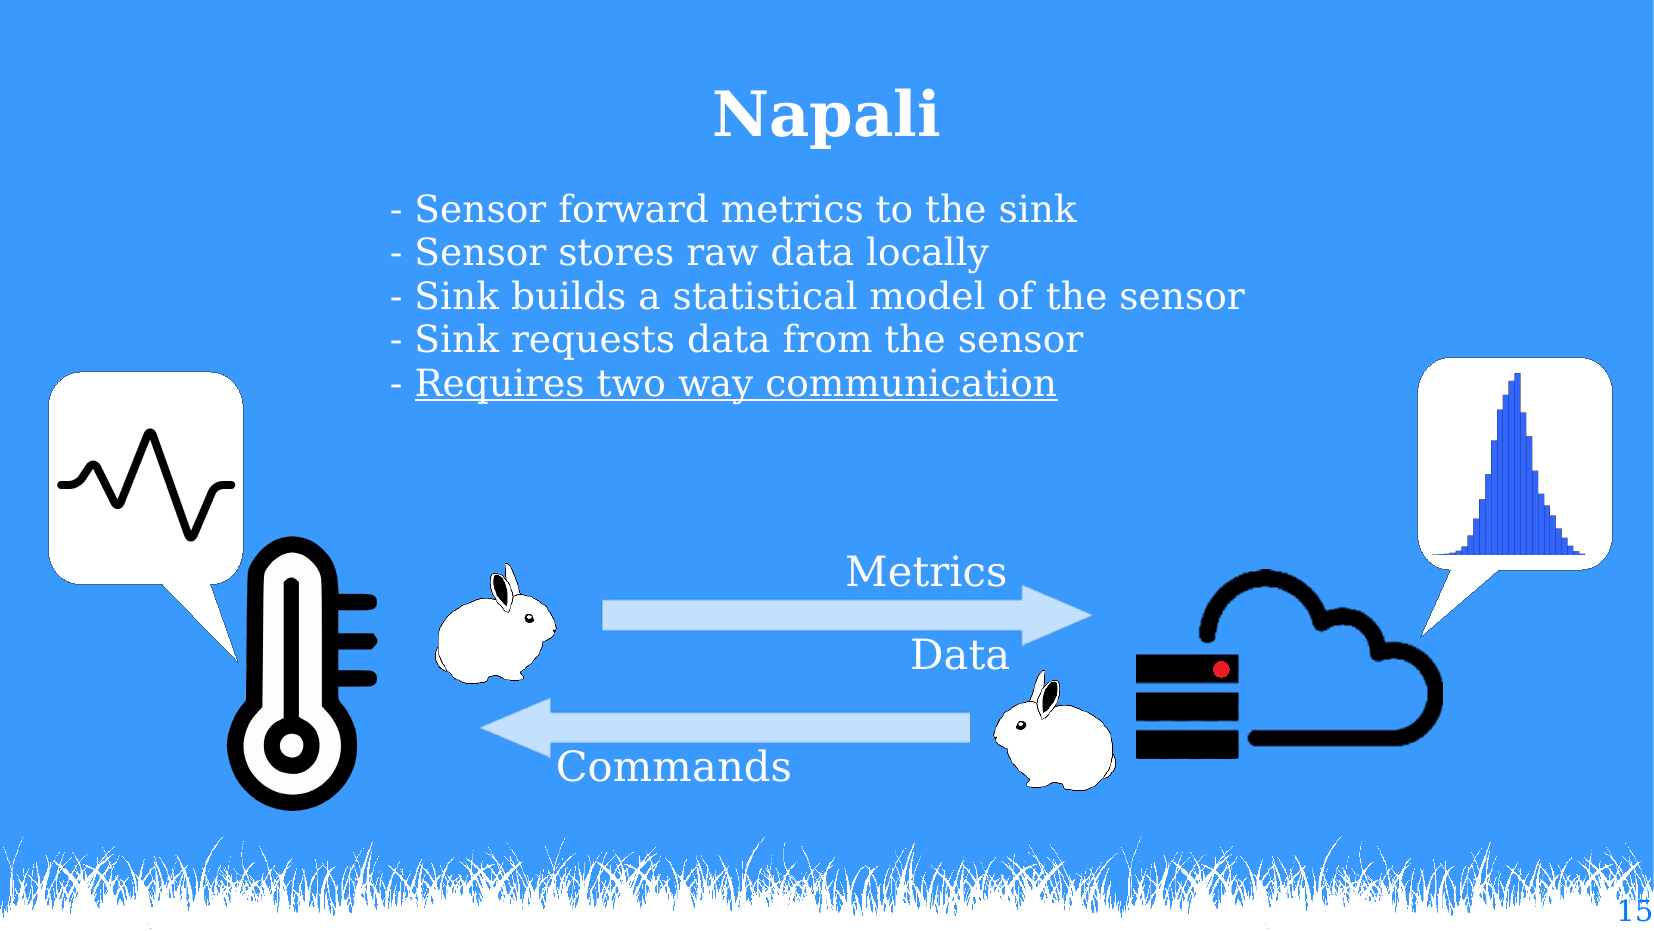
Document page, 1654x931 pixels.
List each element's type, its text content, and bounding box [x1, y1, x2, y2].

text_box [48, 553, 244, 663]
text_box Metrics [830, 540, 1251, 605]
text_box - Sensor forward metrics to the sink - Sensor stores raw data locally - Sink builds a statistical model of the sensor - Sink requests data from the sensor - Requires two way communication [375, 180, 1306, 413]
title [82, 37, 1571, 193]
text_box Commands [541, 758, 961, 799]
picture [0, 0, 1654, 931]
text_box [48, 371, 244, 419]
text_box [1212, 660, 1231, 679]
text_box Data [895, 623, 1316, 687]
text_box [1417, 357, 1613, 638]
